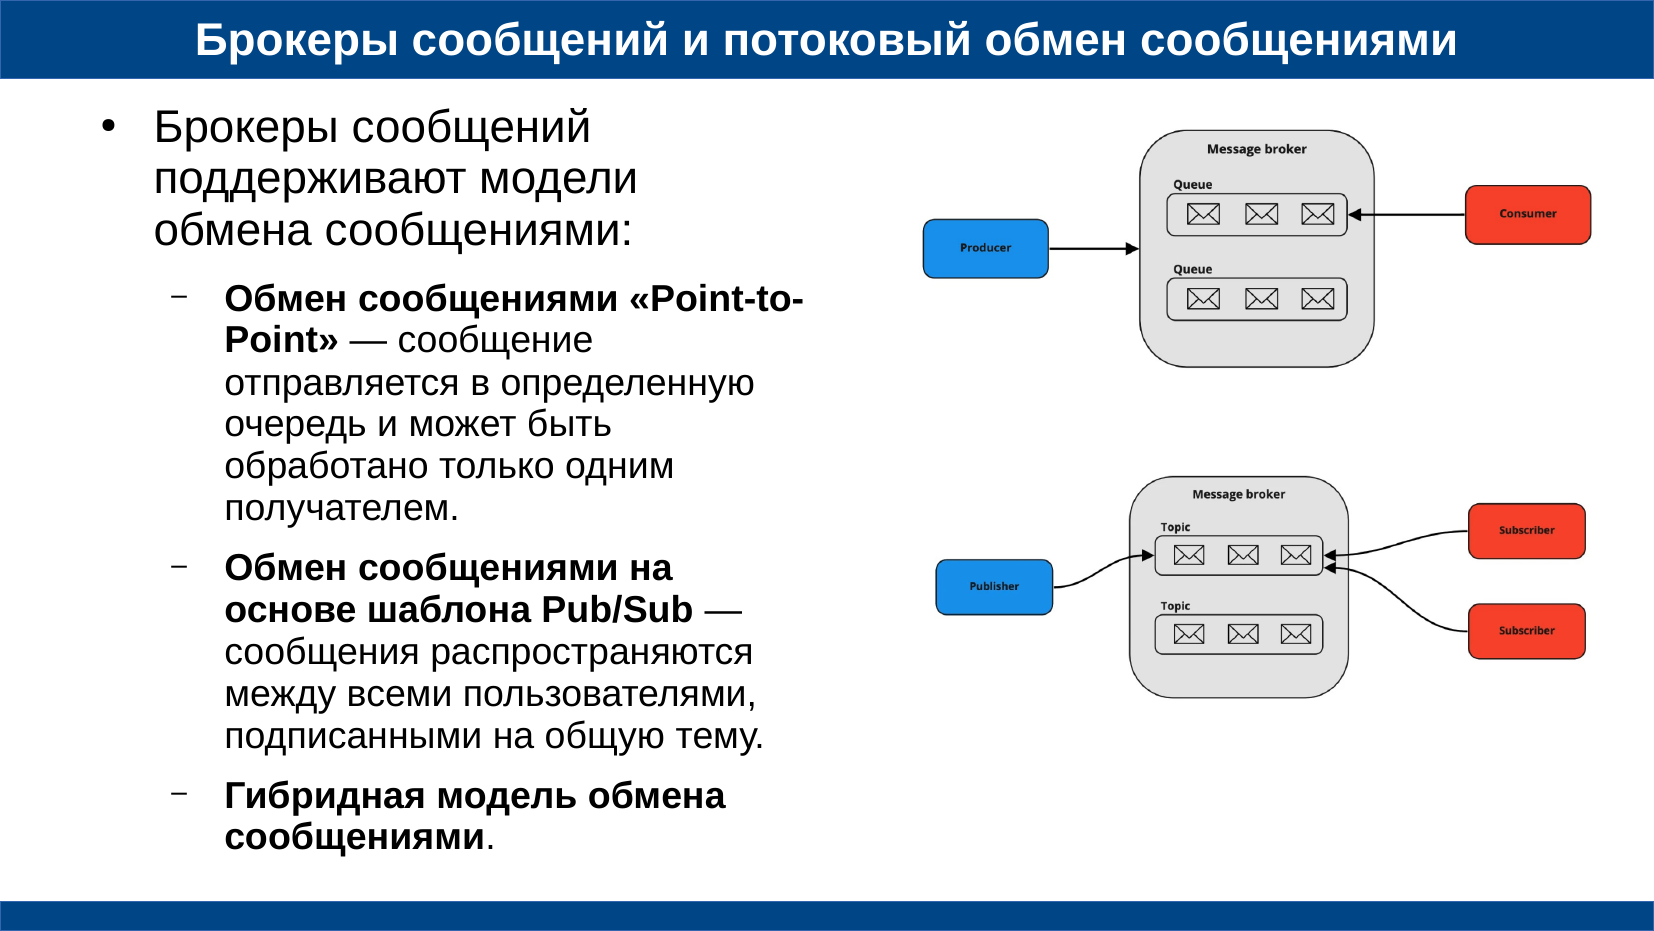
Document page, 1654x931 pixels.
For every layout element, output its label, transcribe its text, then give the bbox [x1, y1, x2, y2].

list Брокеры сообщений поддерживают модели обмена сообщениями: Обмен сообщениями «Point-to-Point» — сообщение отправляется в определенную очередь и может быть обработано только одним получателем. Обмен сообщениями на основе шаблона Pub/Sub — сообщения распространяются между всеми пользователями, подписанными на общую тему. Гибридная модель обмена сообщениями. [82, 101, 809, 871]
picture [899, 101, 1621, 404]
picture [912, 432, 1607, 736]
title Брокеры сообщений и потоковый обмен сообщениями [0, 0, 1654, 79]
